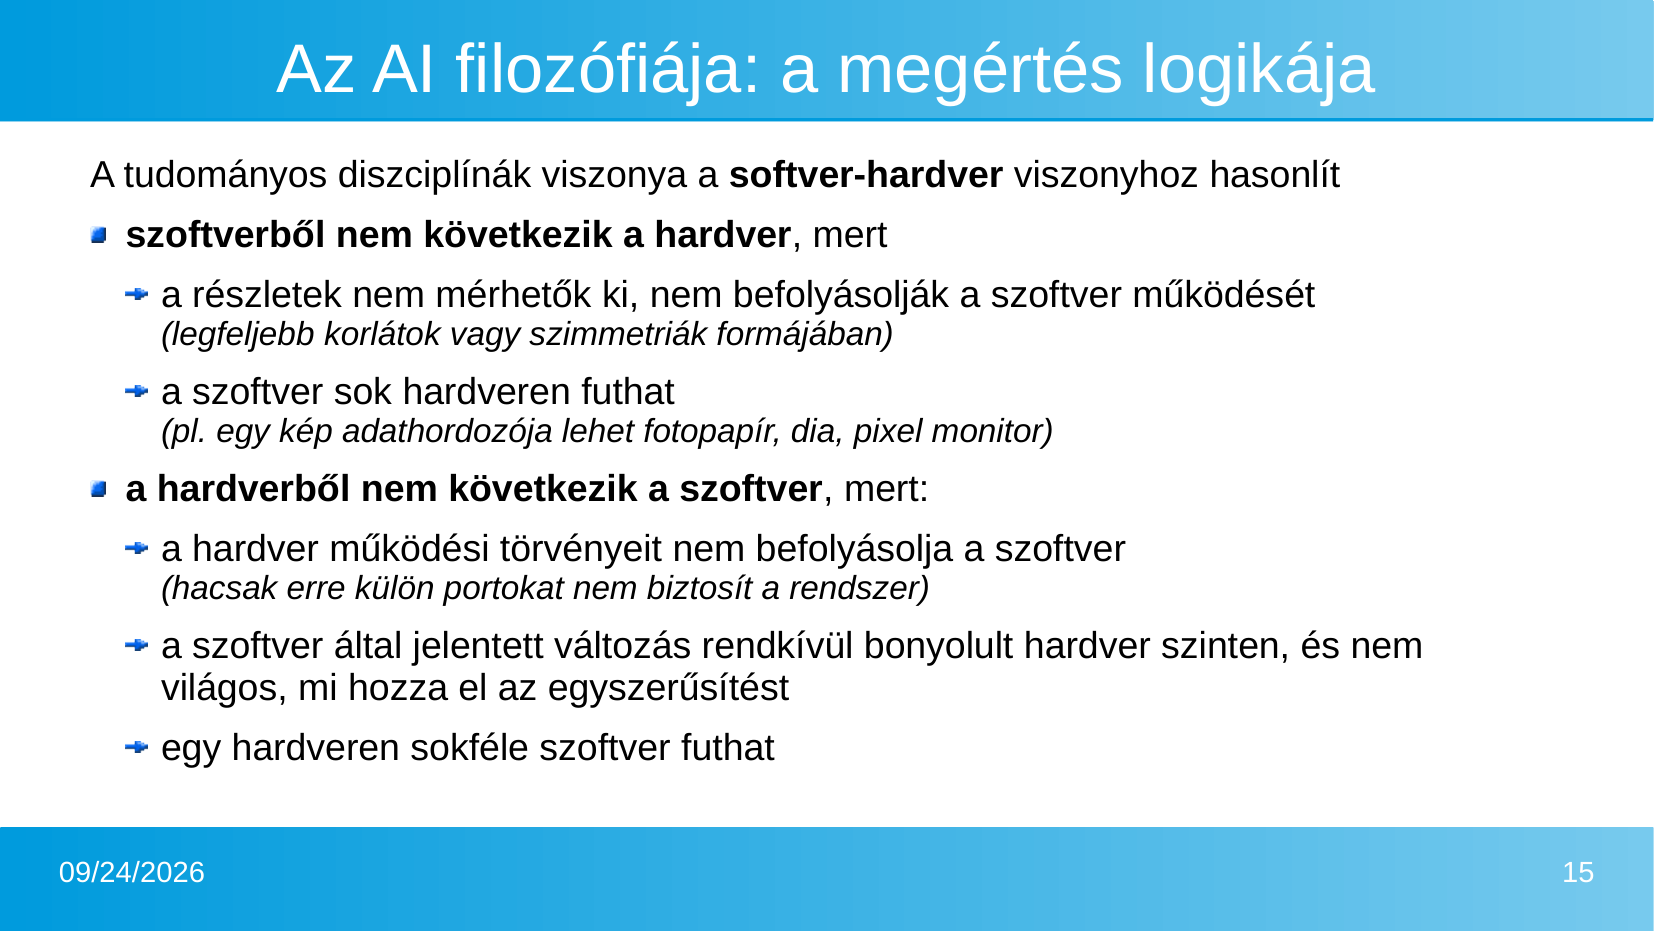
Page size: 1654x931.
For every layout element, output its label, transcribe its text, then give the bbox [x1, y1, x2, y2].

text_box A tudományos diszciplínák viszonya a softver-hardver viszonyhoz hasonlít szoftverből nem következik a hardver, mert a részletek nem mérhetők ki, nem befolyásolják a szoftver működését (legfeljebb korlátok vagy szimmetriák formájában) a szoftver sok hardveren futhat (pl. egy kép adathordozója lehet fotopapír, dia, pixel monitor) a hardverből nem következik a szoftver, mert: a hardver működési törvényeit nem befolyásolja a szoftver (hacsak erre külön portokat nem biztosít a rendszer) a szoftver által jelentett változás rendkívül bonyolult hardver szinten, és nem világos, mi hozza el az egyszerűsítést egy hardveren sokféle szoftver futhat [75, 145, 1531, 812]
title Az AI filozófiája: a megértés logikája [59, 29, 1595, 108]
